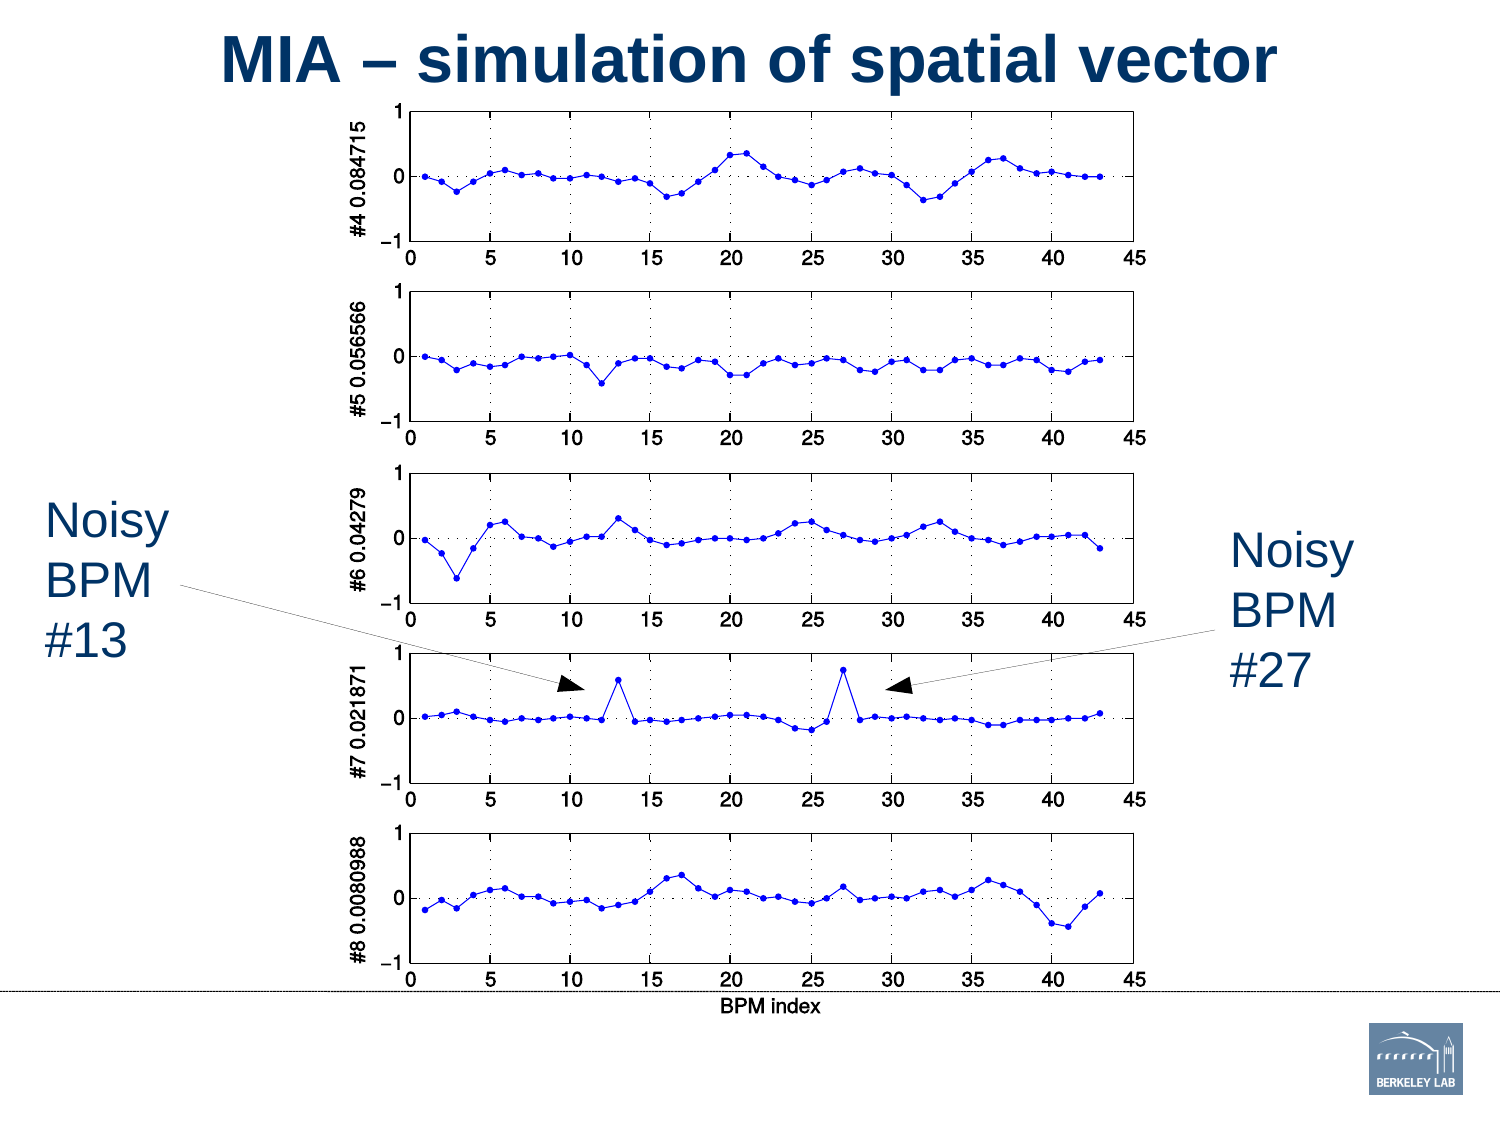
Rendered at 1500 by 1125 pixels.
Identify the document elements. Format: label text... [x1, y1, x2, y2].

picture [1369, 1023, 1463, 1095]
title MIA – simulation of spatial vector [111, 0, 1389, 112]
picture [345, 103, 1148, 1021]
text_box Noisy BPM #13 [30, 479, 301, 675]
text_box Noisy BPM #27 [1215, 510, 1486, 705]
